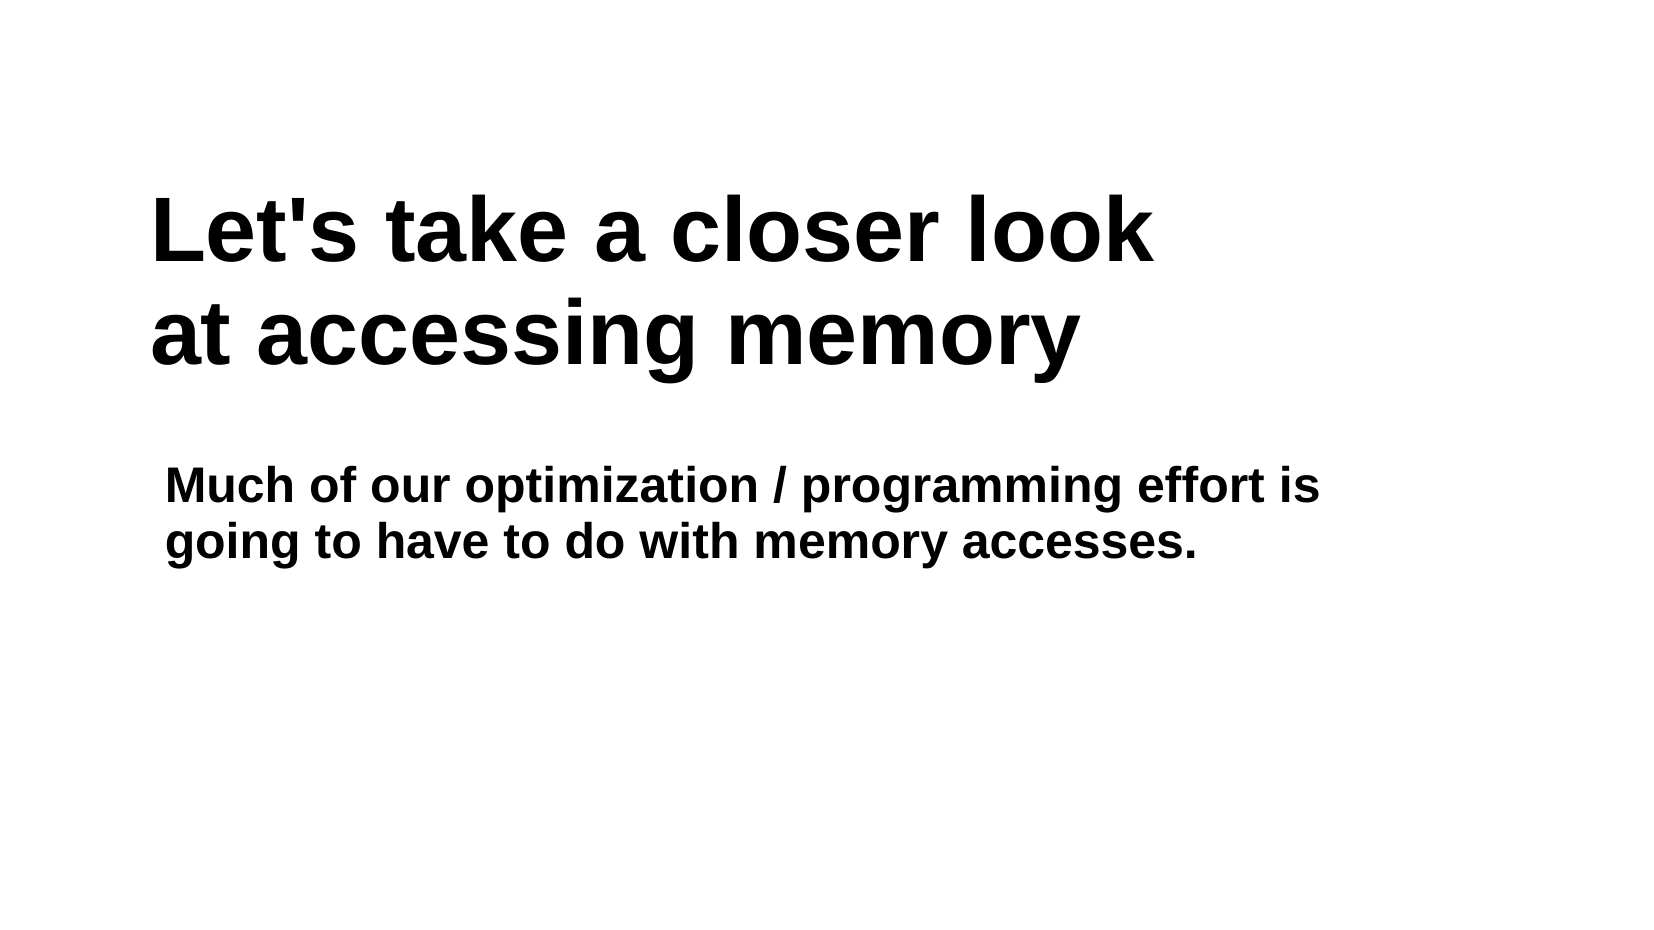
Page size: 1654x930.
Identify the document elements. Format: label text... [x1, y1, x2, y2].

text_box Much of our optimization / programming effort is going to have to do with memory accesses. [150, 449, 1463, 638]
title Let's take a closer look at accessing memory [150, 150, 1238, 413]
